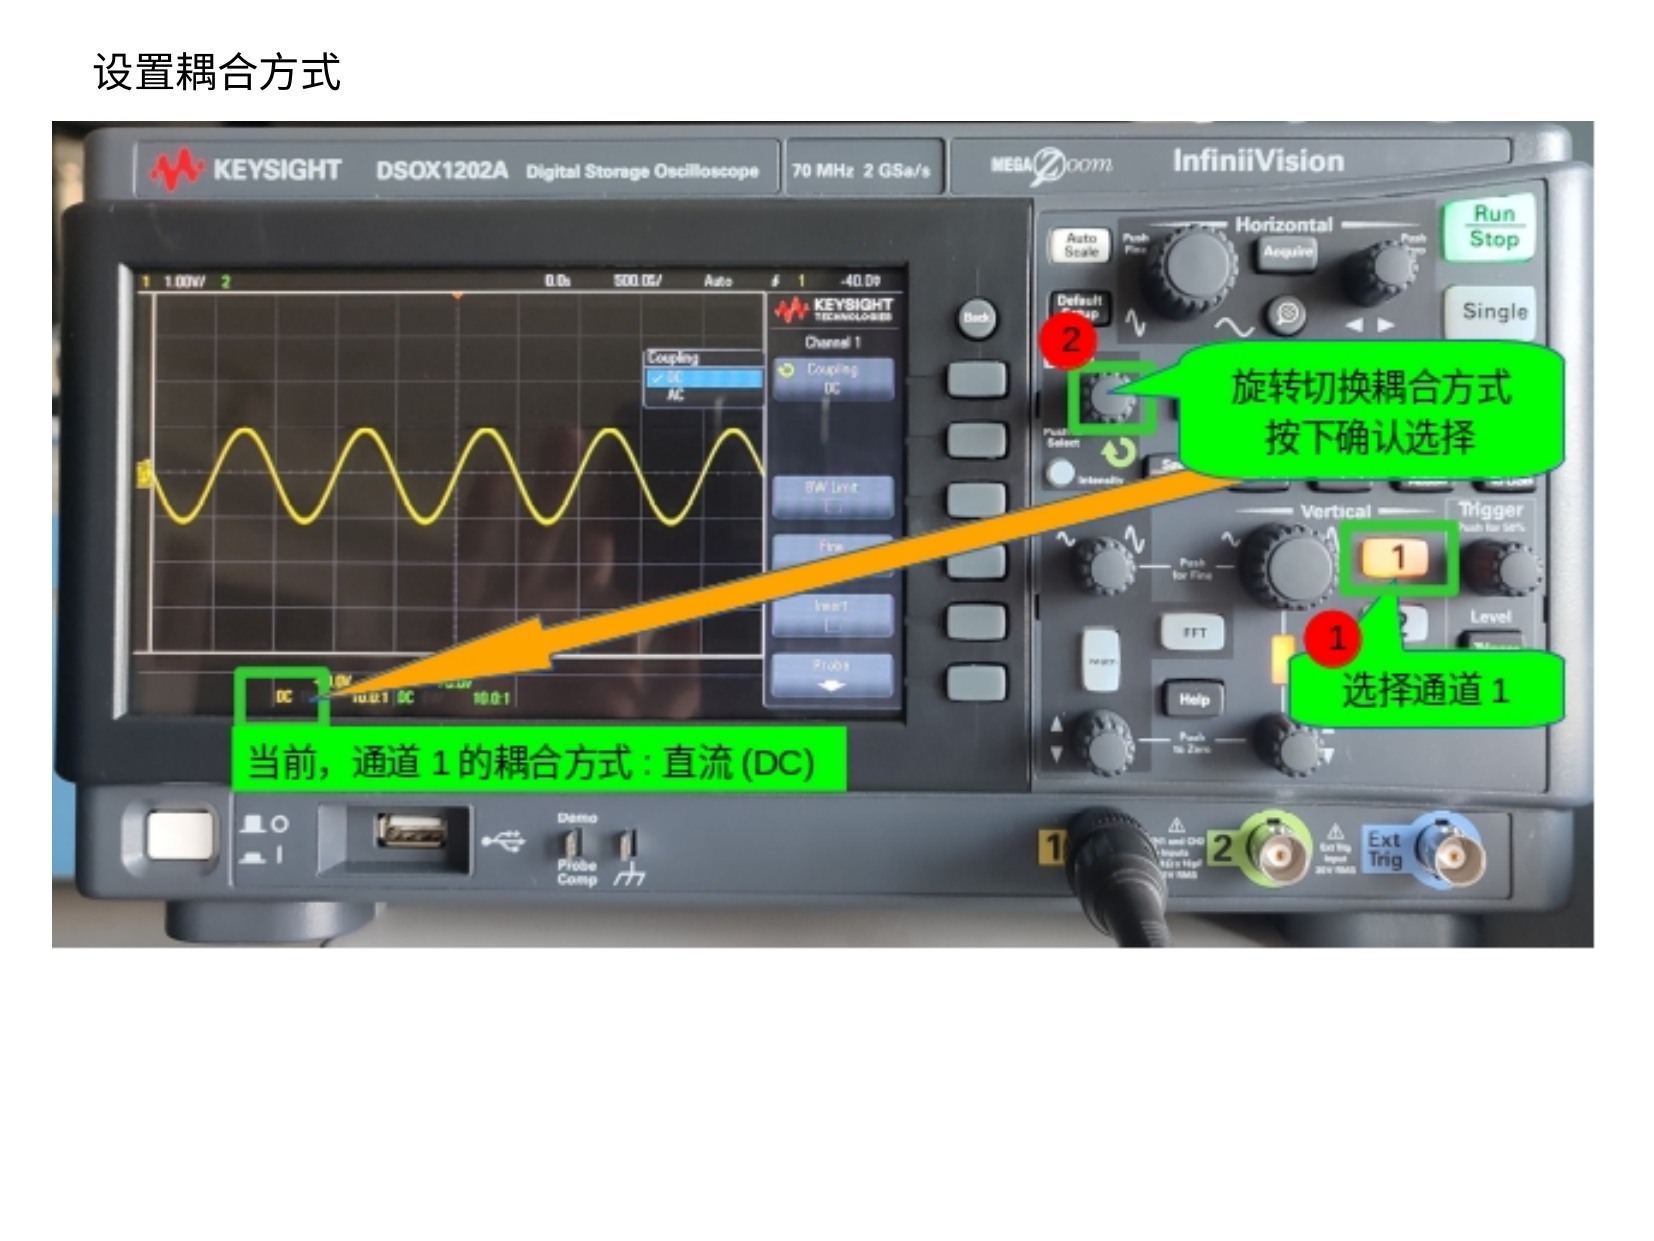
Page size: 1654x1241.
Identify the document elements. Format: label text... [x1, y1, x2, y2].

picture [52, 121, 1597, 951]
text_box 设置耦合方式 [78, 39, 442, 122]
